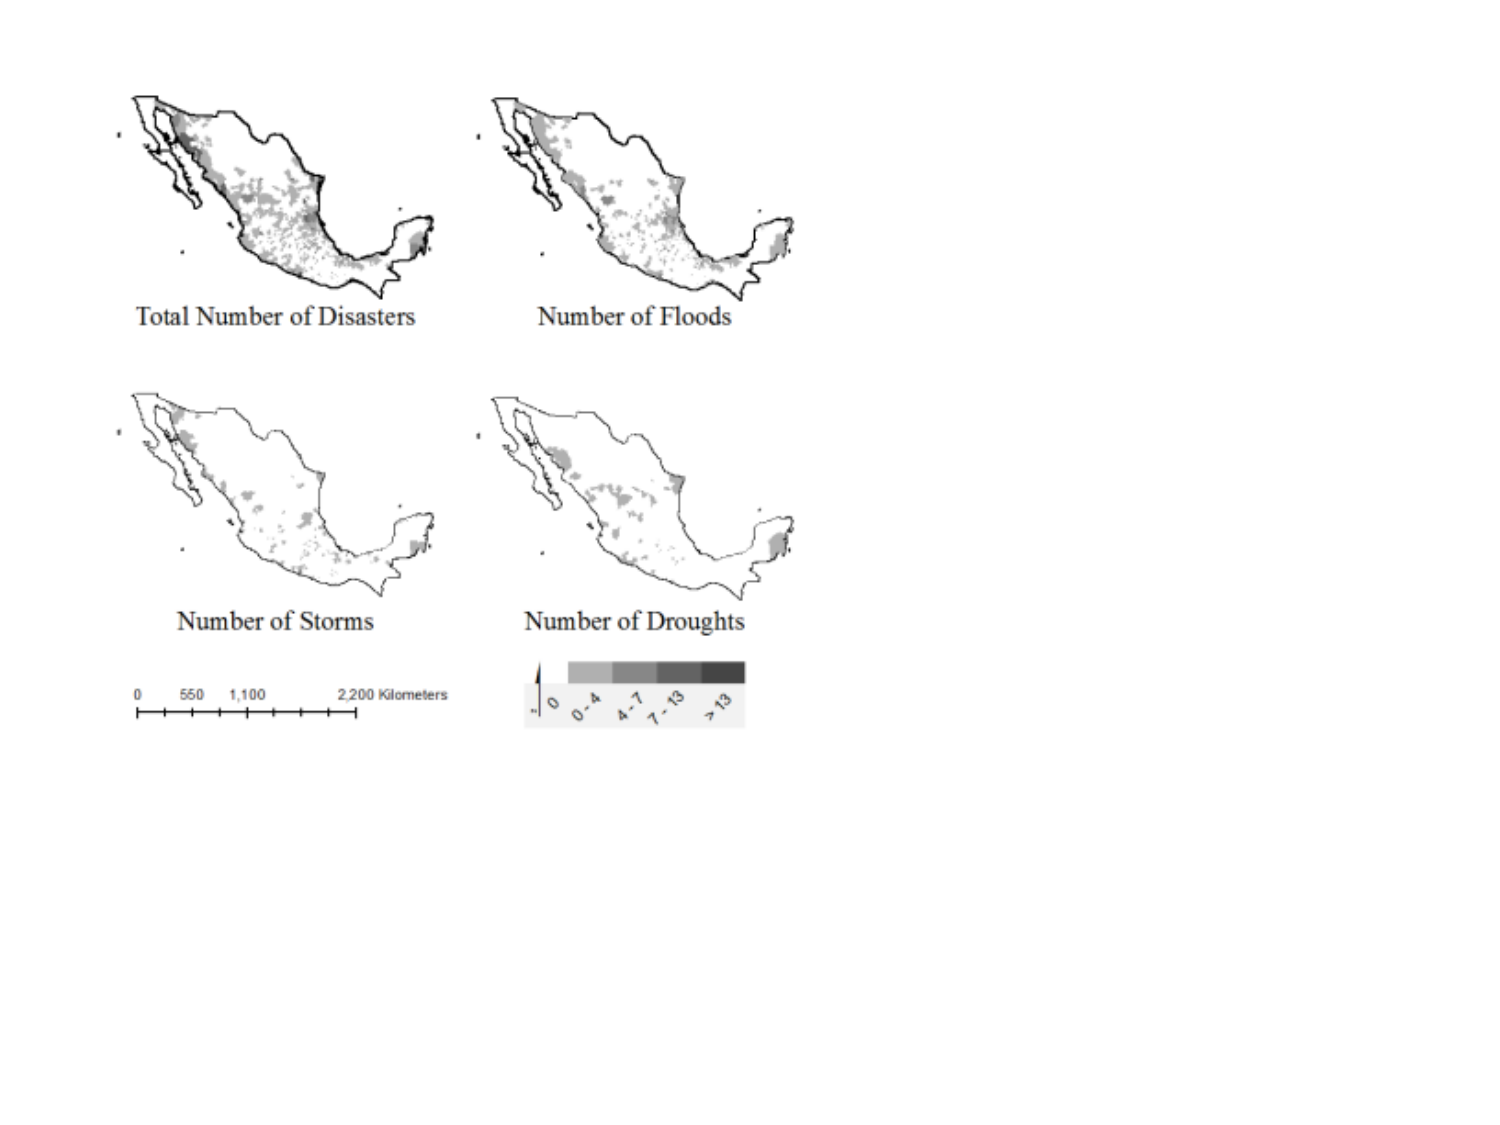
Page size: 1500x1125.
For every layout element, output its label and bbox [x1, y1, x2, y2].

picture [100, 74, 811, 759]
